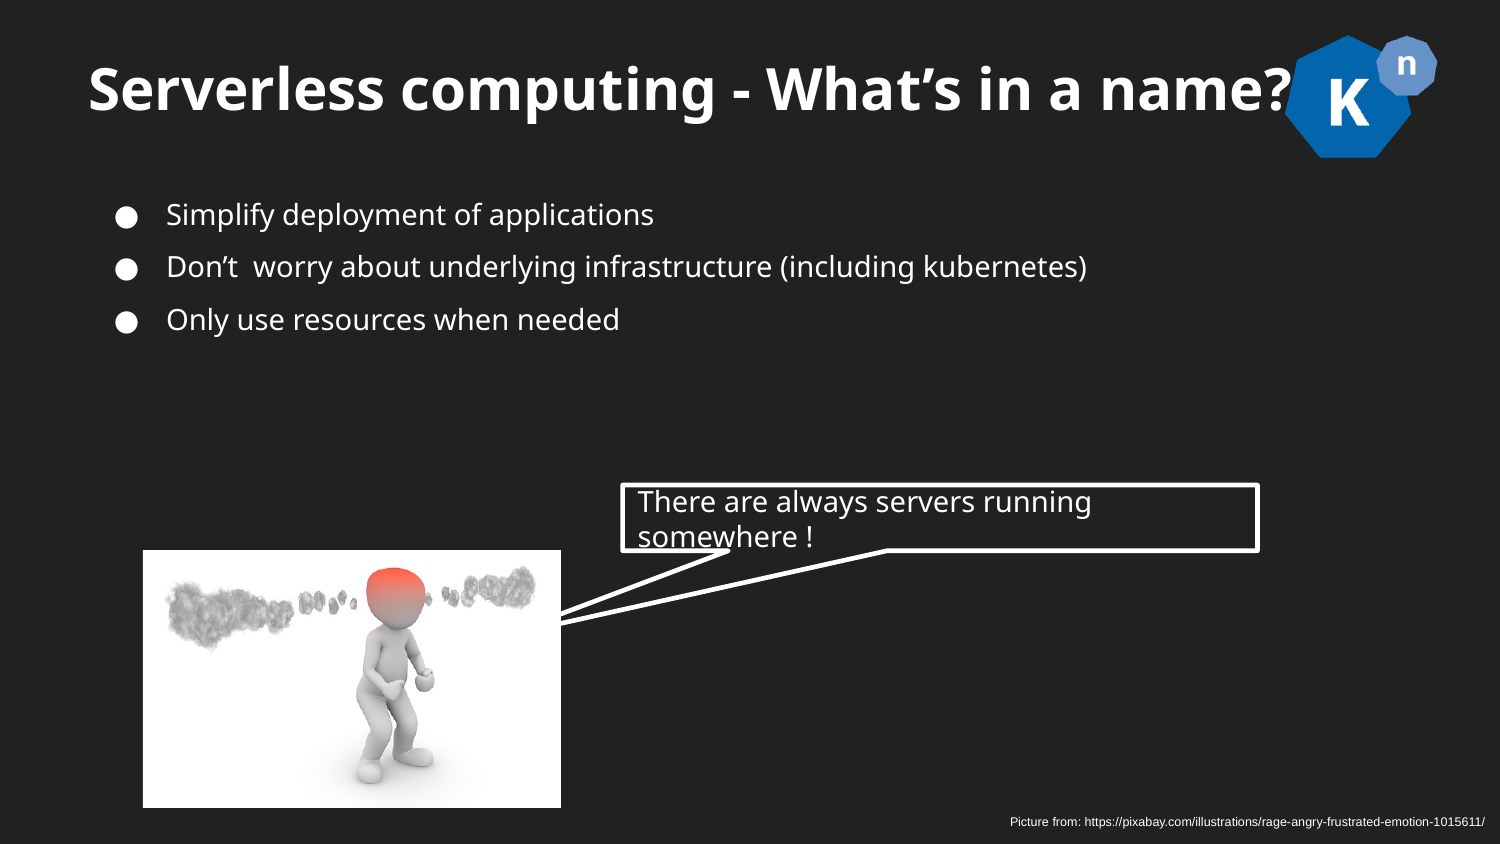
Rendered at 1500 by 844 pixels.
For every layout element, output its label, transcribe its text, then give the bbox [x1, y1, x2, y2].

text_box There are always servers running somewhere ! [499, 485, 1258, 637]
text_box Simplify deployment of applications Don’t worry about underlying infrastructure (including kubernetes) Only use resources when needed [76, 163, 1168, 352]
picture [1274, 7, 1445, 177]
picture [142, 550, 561, 808]
text_box Serverless computing - What’s in a name? [73, 45, 1274, 139]
text_box Picture from: https://pixabay.com/illustrations/rage-angry-frustrated-emotion-1015611/ [815, 807, 1500, 844]
